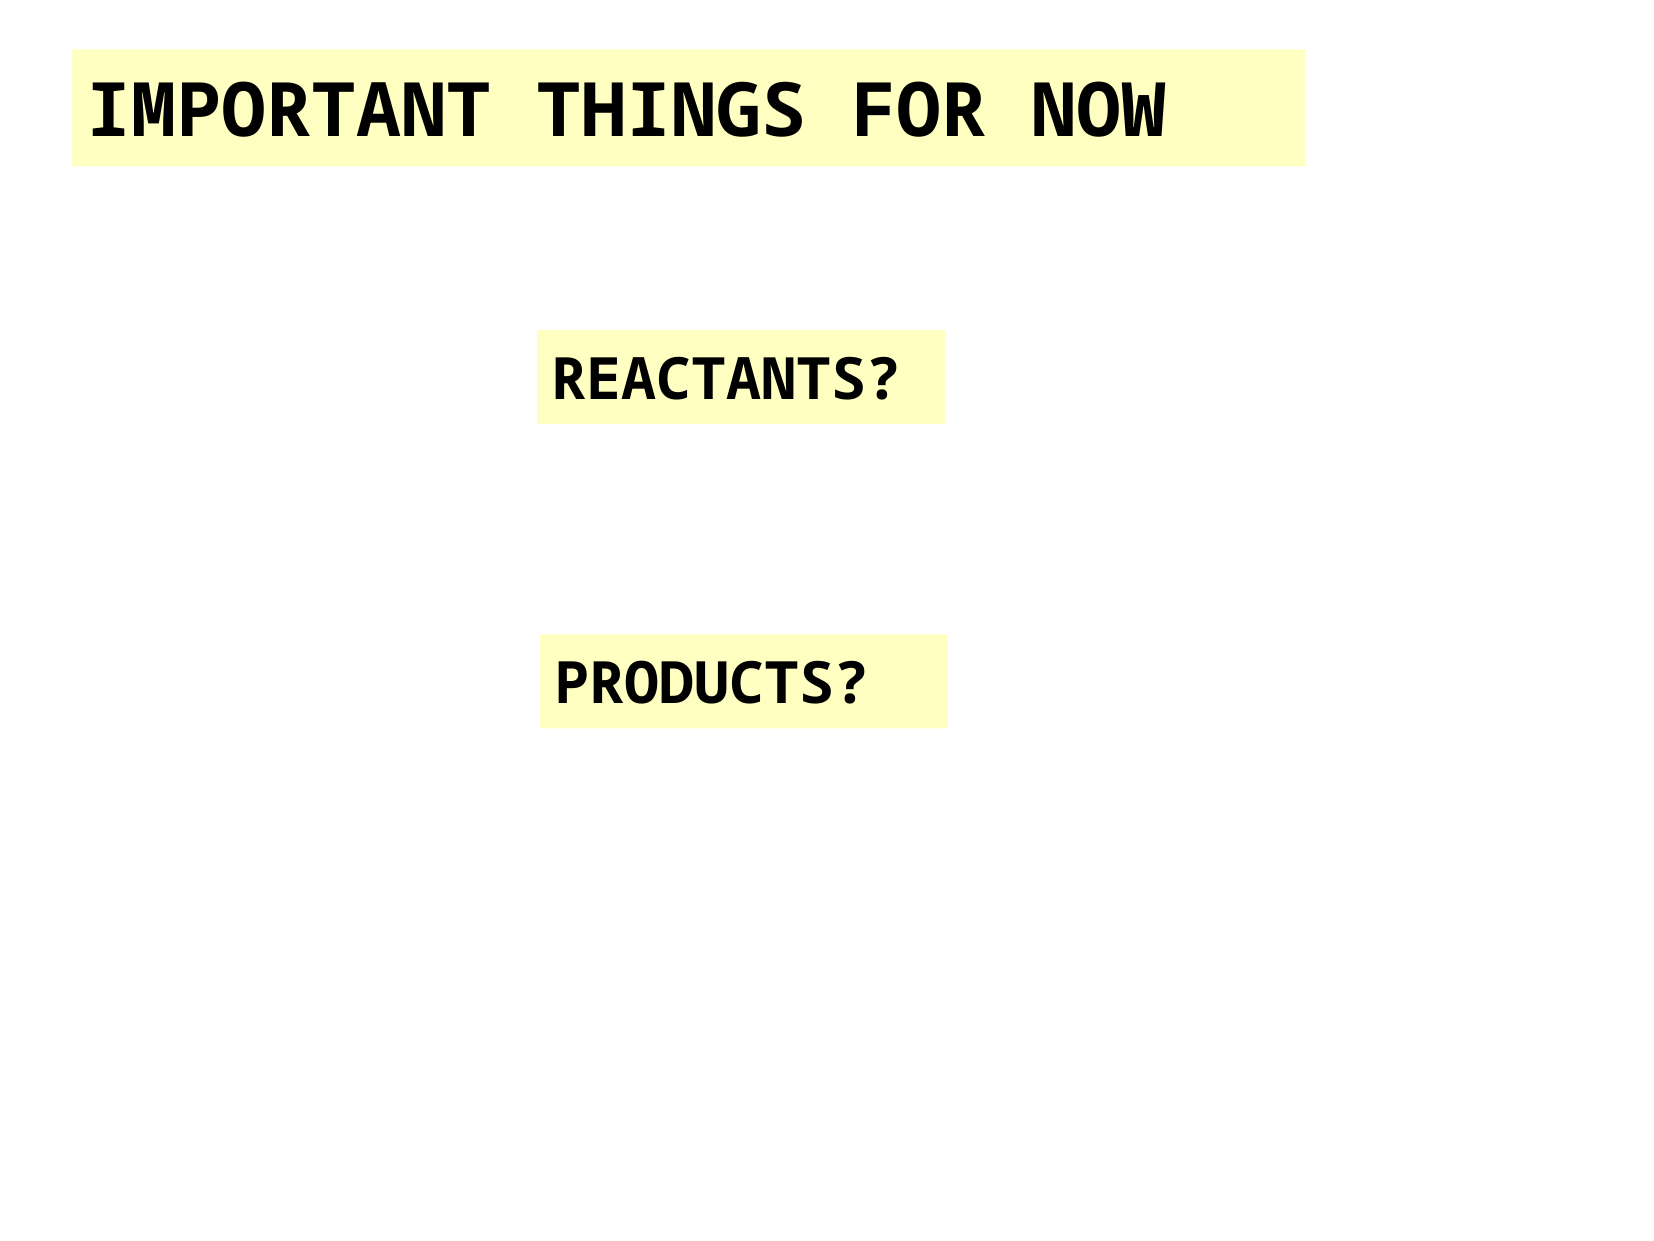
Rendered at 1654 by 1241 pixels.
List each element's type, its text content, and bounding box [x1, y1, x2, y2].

text_box REACTANTS? [537, 330, 946, 416]
text_box IMPORTANT THINGS FOR NOW [72, 49, 1306, 152]
text_box PRODUCTS? [540, 634, 948, 721]
